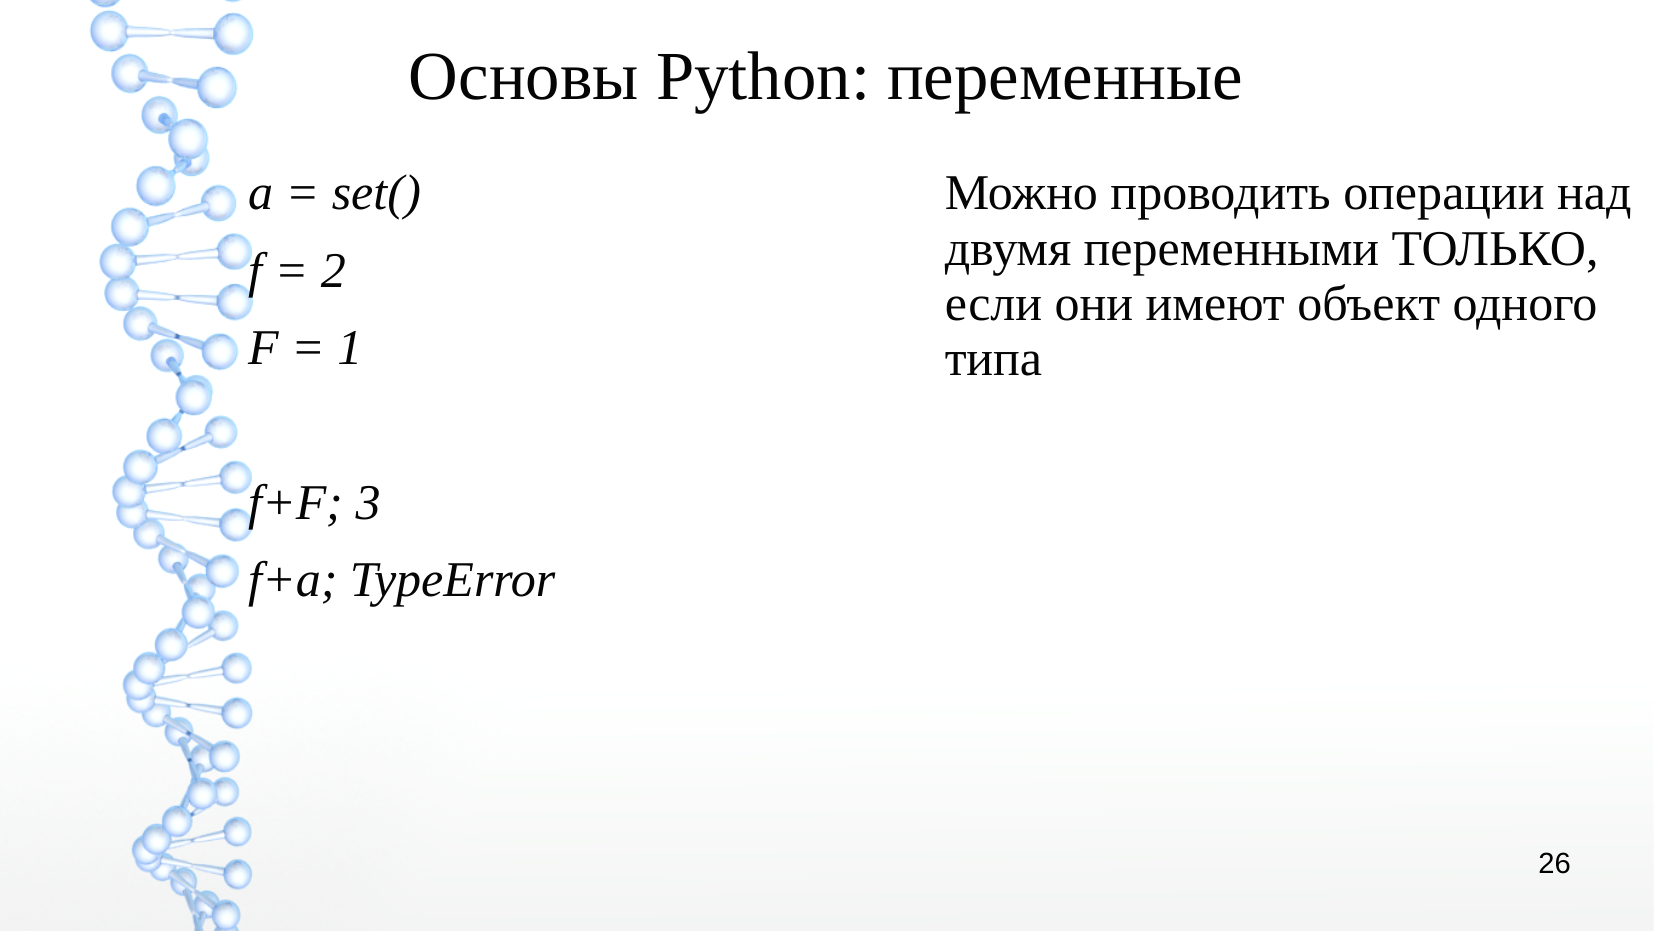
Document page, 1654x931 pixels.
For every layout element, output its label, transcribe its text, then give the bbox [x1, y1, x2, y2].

picture [0, 0, 1654, 931]
list a = set() f = 2 F = 1 f+F; 3 f+a; TypeError [248, 165, 944, 886]
list Можно проводить операции над двумя переменными ТОЛЬКО, если они имеют объект одного типа [944, 165, 1654, 886]
title Основы Python: переменные [253, 0, 1400, 154]
